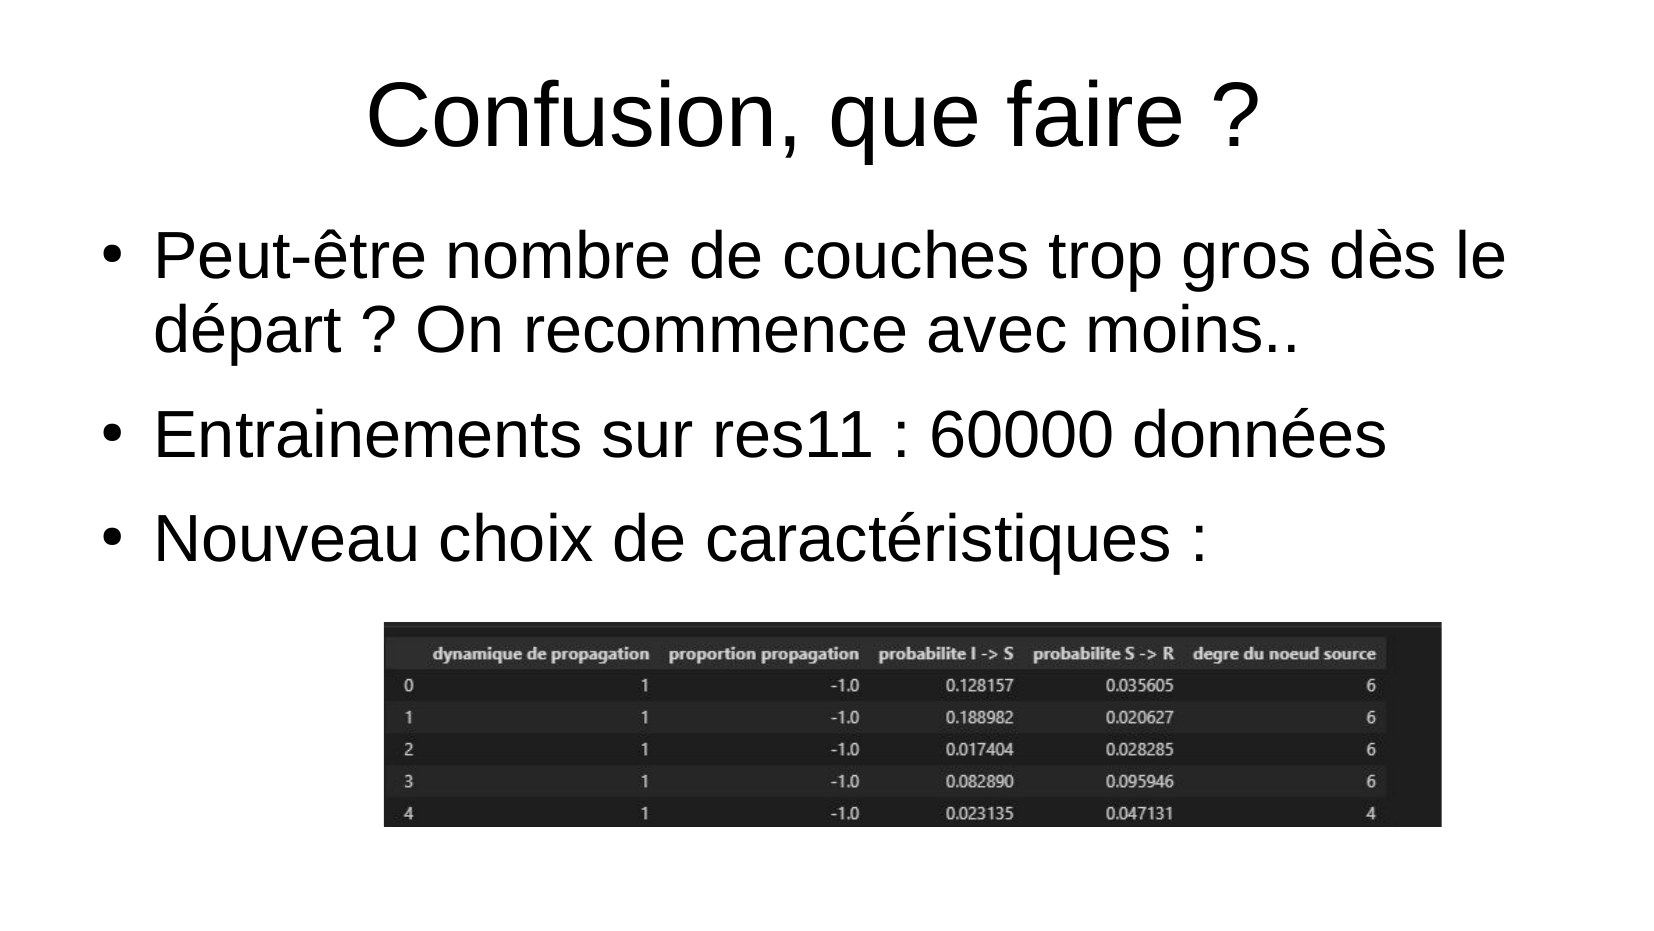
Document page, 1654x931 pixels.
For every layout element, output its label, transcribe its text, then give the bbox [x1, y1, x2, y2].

list Peut-être nombre de couches trop gros dès le départ ? On recommence avec moins.. Entrainements sur res11 : 60000 données Nouveau choix de caractéristiques : [82, 217, 1571, 758]
title Confusion, que faire ? [82, 37, 1571, 193]
picture [383, 622, 1442, 827]
